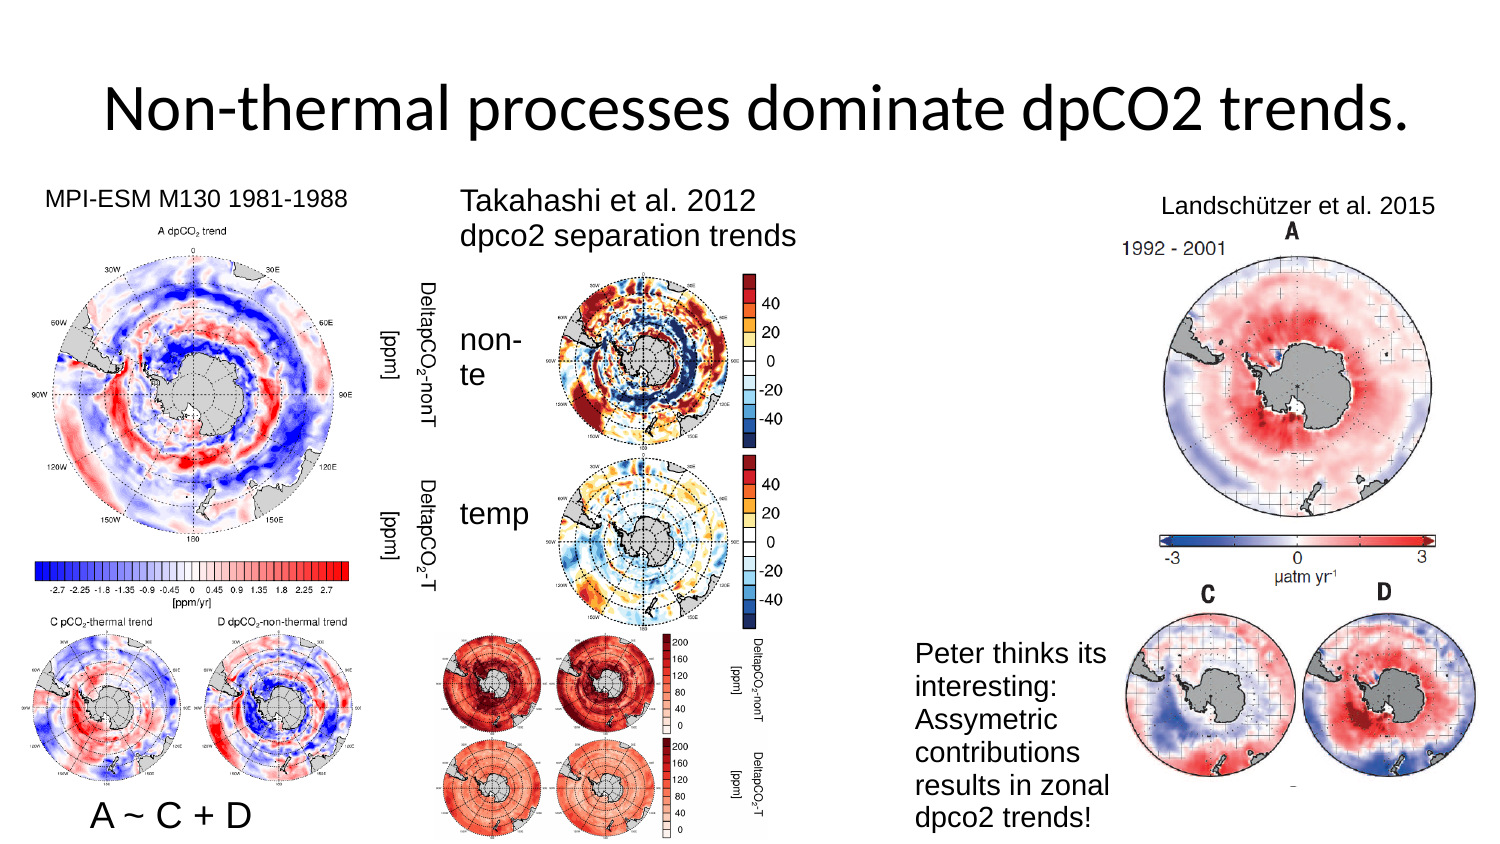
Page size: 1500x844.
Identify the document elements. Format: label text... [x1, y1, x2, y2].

text_box A ~ C + D [75, 786, 451, 844]
text_box Takahashi et al. 2012 dpco2 separation trends non- te temp [445, 176, 835, 573]
text_box MPI-ESM M130 1981-1988 [30, 177, 406, 277]
text_box Peter thinks its interesting: Assymetric contributions results in zonal dpco2 trends! [900, 630, 1171, 844]
title Non-thermal processes dominate dpCO2 trends. [0, 33, 1500, 175]
text_box Landschützer et al. 2015 [1146, 183, 1500, 283]
picture [1110, 212, 1486, 787]
picture [377, 271, 791, 841]
picture [15, 222, 361, 786]
